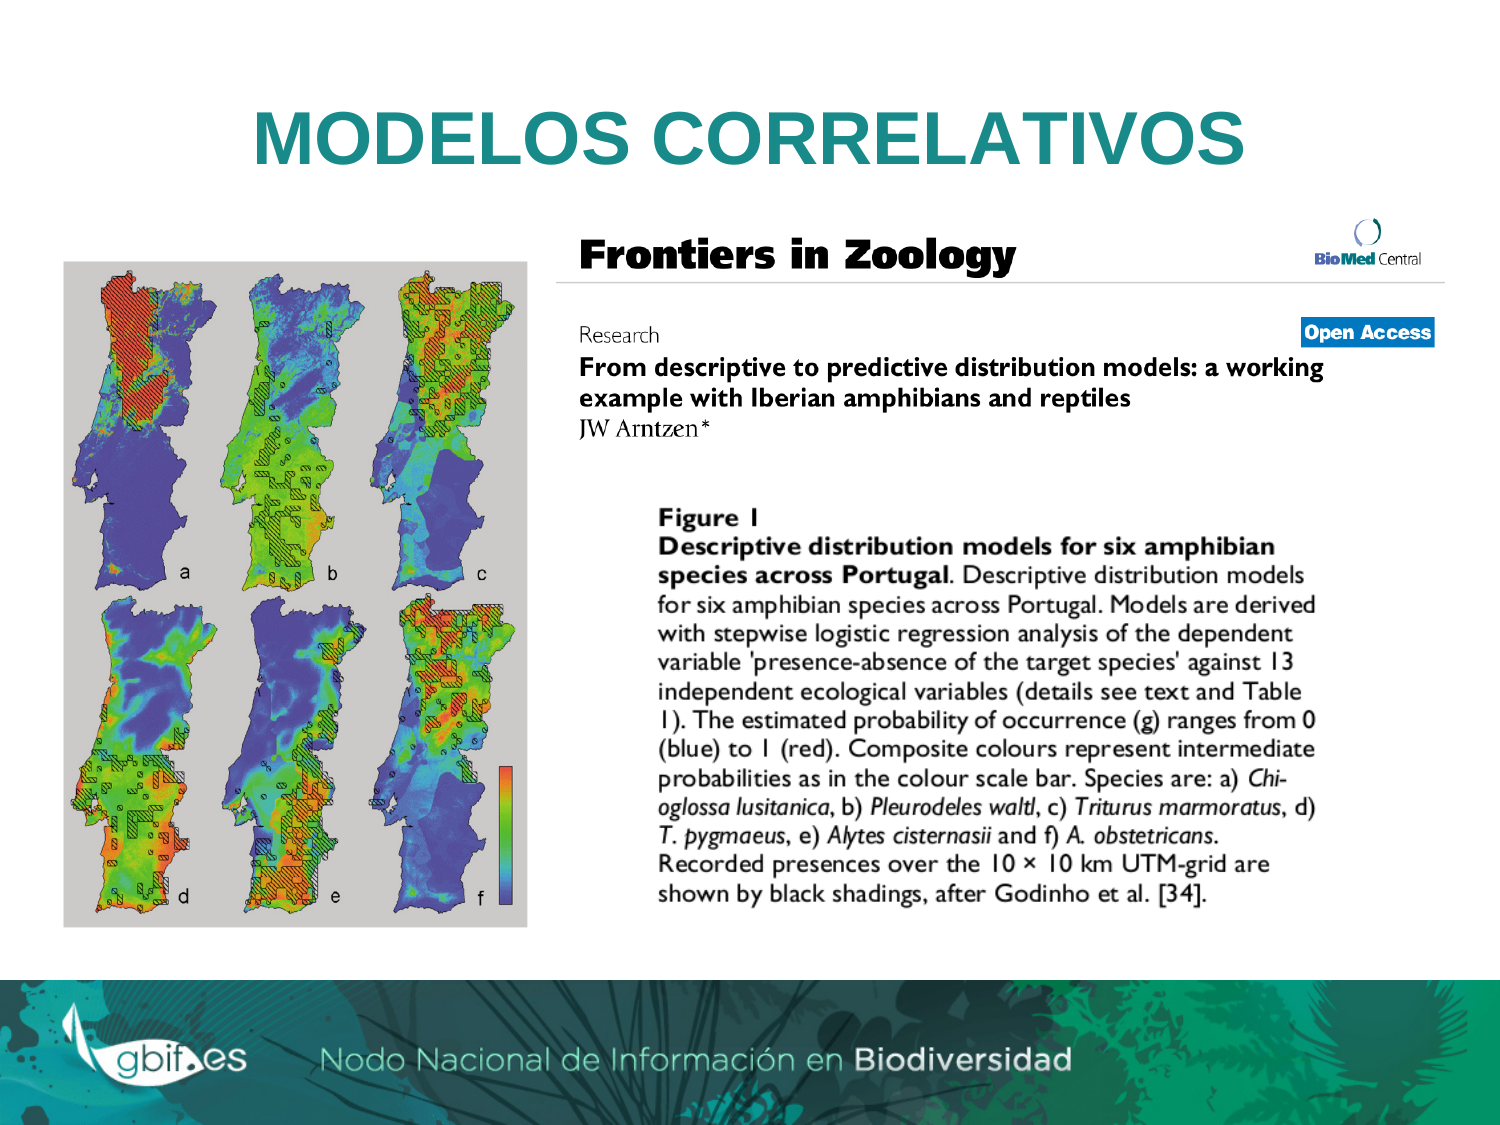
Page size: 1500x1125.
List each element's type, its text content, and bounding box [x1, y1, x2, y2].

picture [556, 205, 1445, 452]
picture [650, 499, 1337, 920]
title MODELOS CORRELATIVOS [112, 0, 1388, 447]
picture [0, 980, 1500, 1125]
picture [58, 257, 530, 932]
